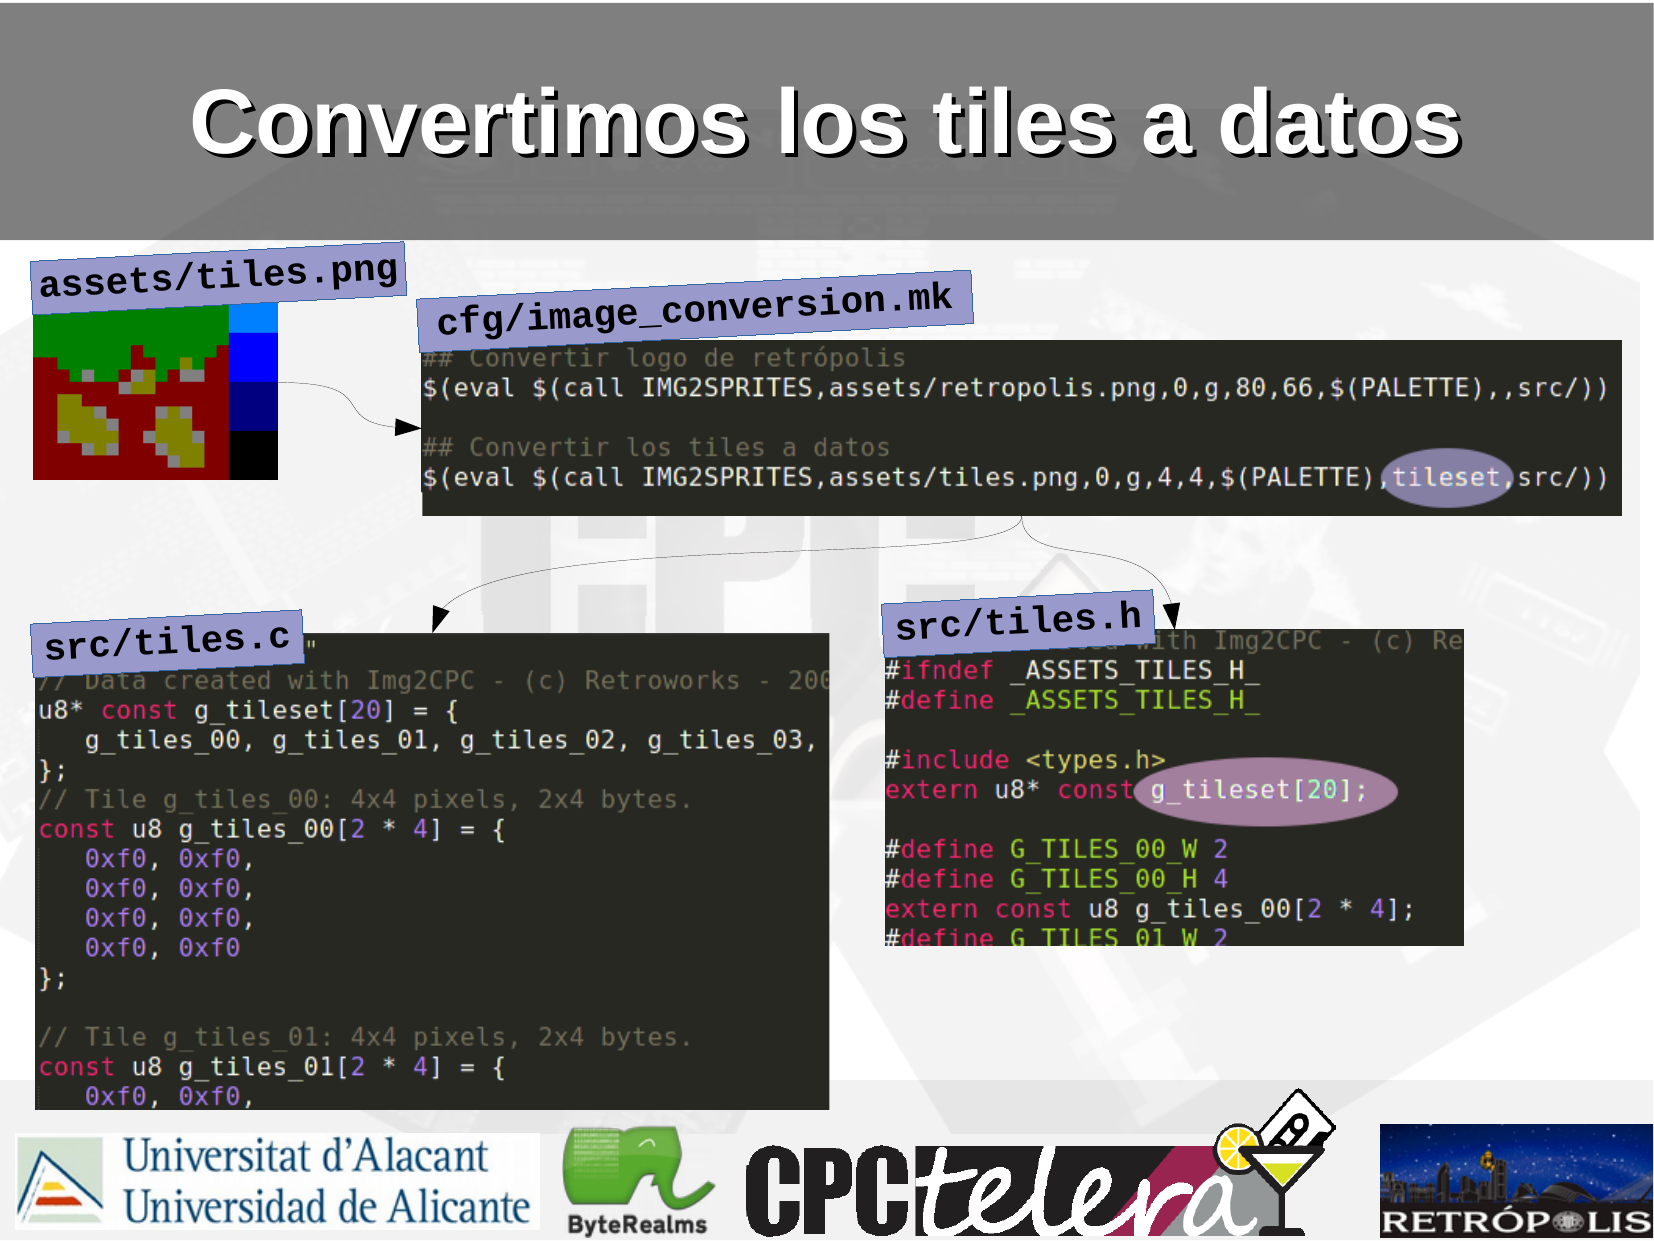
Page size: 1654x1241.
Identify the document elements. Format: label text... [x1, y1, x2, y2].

text_box src/tiles.c [30, 609, 305, 678]
title Convertimos los tiles a datos [0, 2, 1654, 241]
text_box src/tiles.h [881, 589, 1156, 658]
text_box cfg/image_conversion.mk [416, 270, 974, 353]
text_box assets/tiles.png [30, 241, 407, 315]
picture [0, 241, 1654, 1238]
